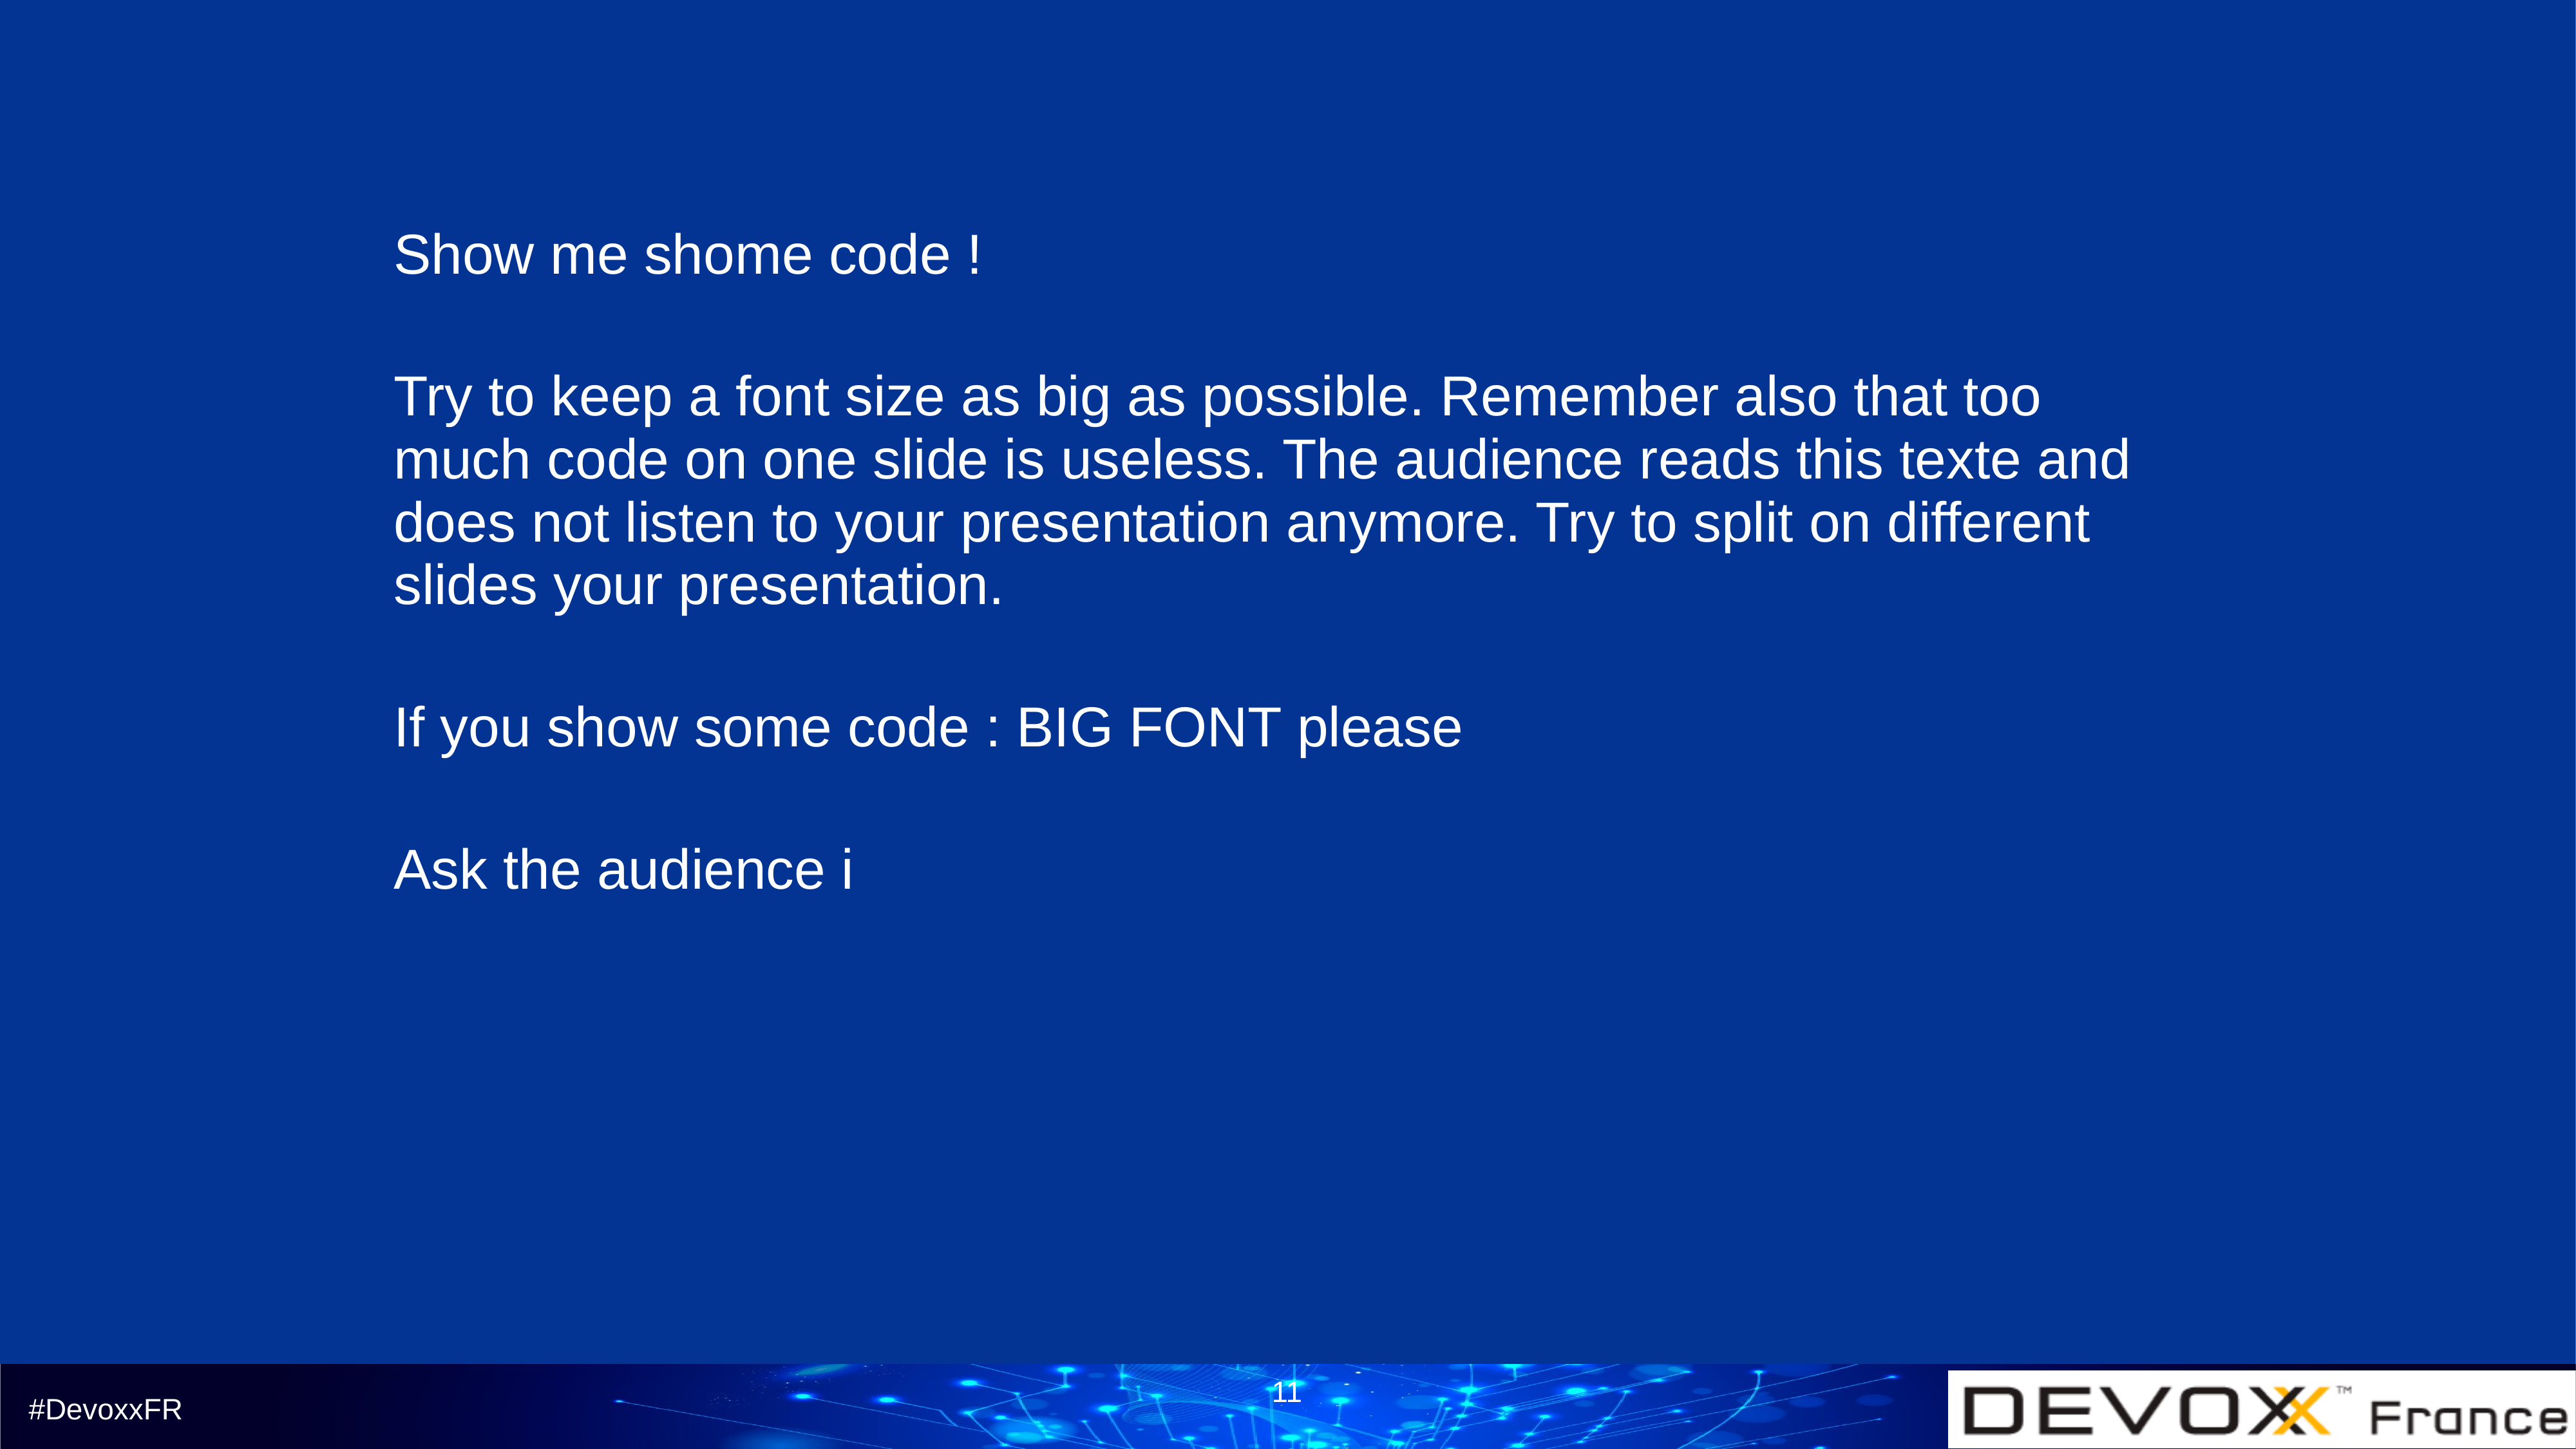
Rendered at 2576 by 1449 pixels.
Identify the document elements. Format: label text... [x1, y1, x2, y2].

picture [1309, 1442, 1326, 1449]
slide_number 11 [1270, 1375, 1304, 1427]
picture [0, 1364, 2576, 1449]
list Show me shome code ! Try to keep a font size as big as possible. Remember also that too much code on one slide is useless. The audience reads this texte and does not listen to your presentation anymore. Try to split on different slides your presentation. If you show some code : BIG FONT please Ask the audience i [393, 222, 2183, 1314]
